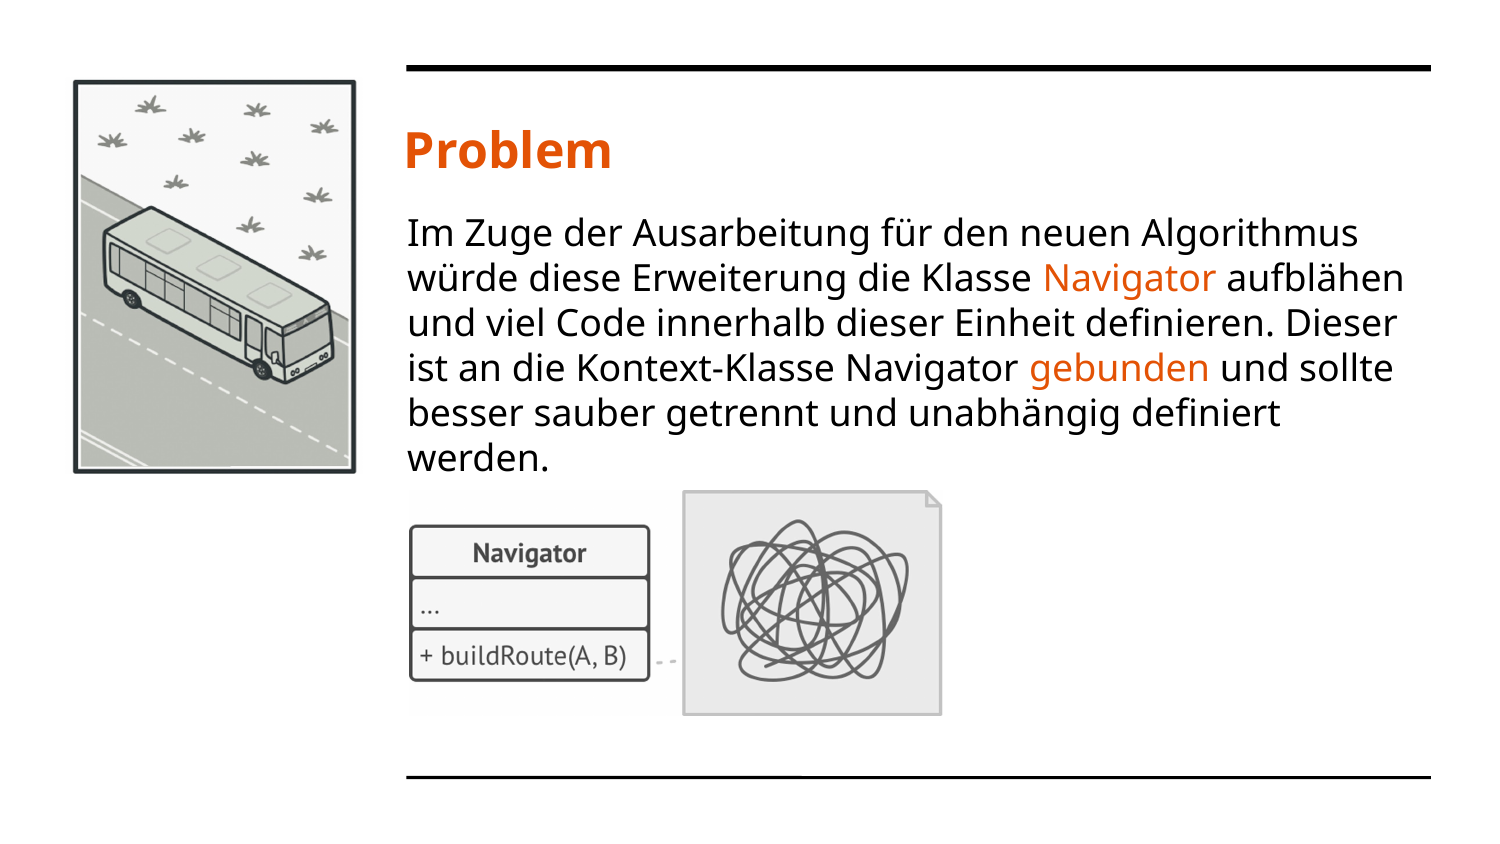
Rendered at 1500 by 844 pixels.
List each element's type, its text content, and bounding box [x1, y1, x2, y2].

title Problem [389, 103, 1428, 194]
subtitle Im Zuge der Ausarbeitung für den neuen Algorithmus würde diese Erweiterung die Klasse Navigator aufblähen und viel Code innerhalb dieser Einheit definieren. Dieser ist an die Kontext-Klasse Navigator gebunden und sollte besser sauber getrennt und unabhängig definiert werden. [392, 193, 1431, 735]
picture [409, 490, 943, 716]
picture [65, 77, 363, 761]
